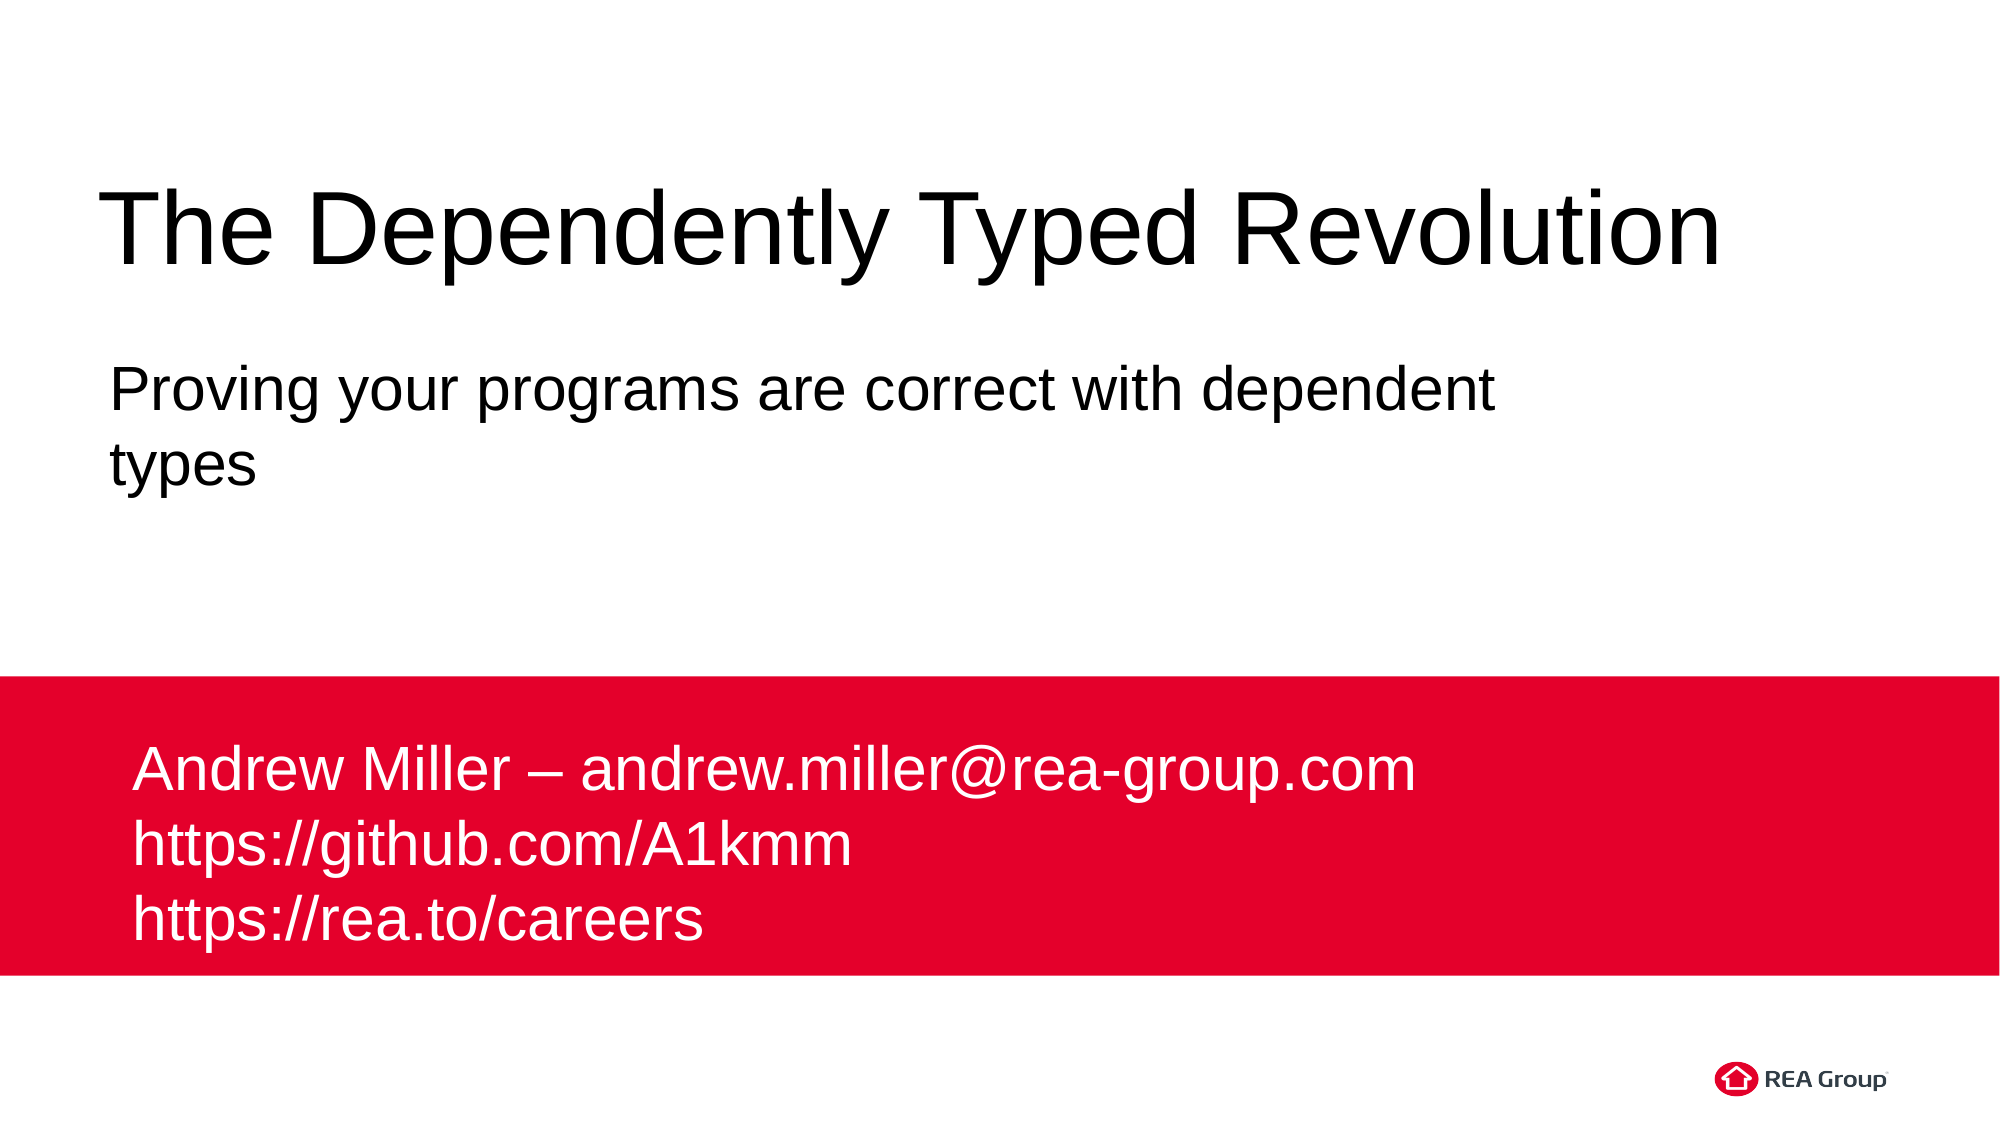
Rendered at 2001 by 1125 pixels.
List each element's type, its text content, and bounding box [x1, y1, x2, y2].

text_box The Dependently Typed Revolution [82, 153, 1842, 401]
text_box Proving your programs are correct with dependent types [94, 340, 1679, 425]
picture [1699, 998, 1903, 1125]
text_box Andrew Miller – andrew.miller@rea-group.com https://github.com/A1kmm https://rea.to/careers [118, 720, 2000, 945]
